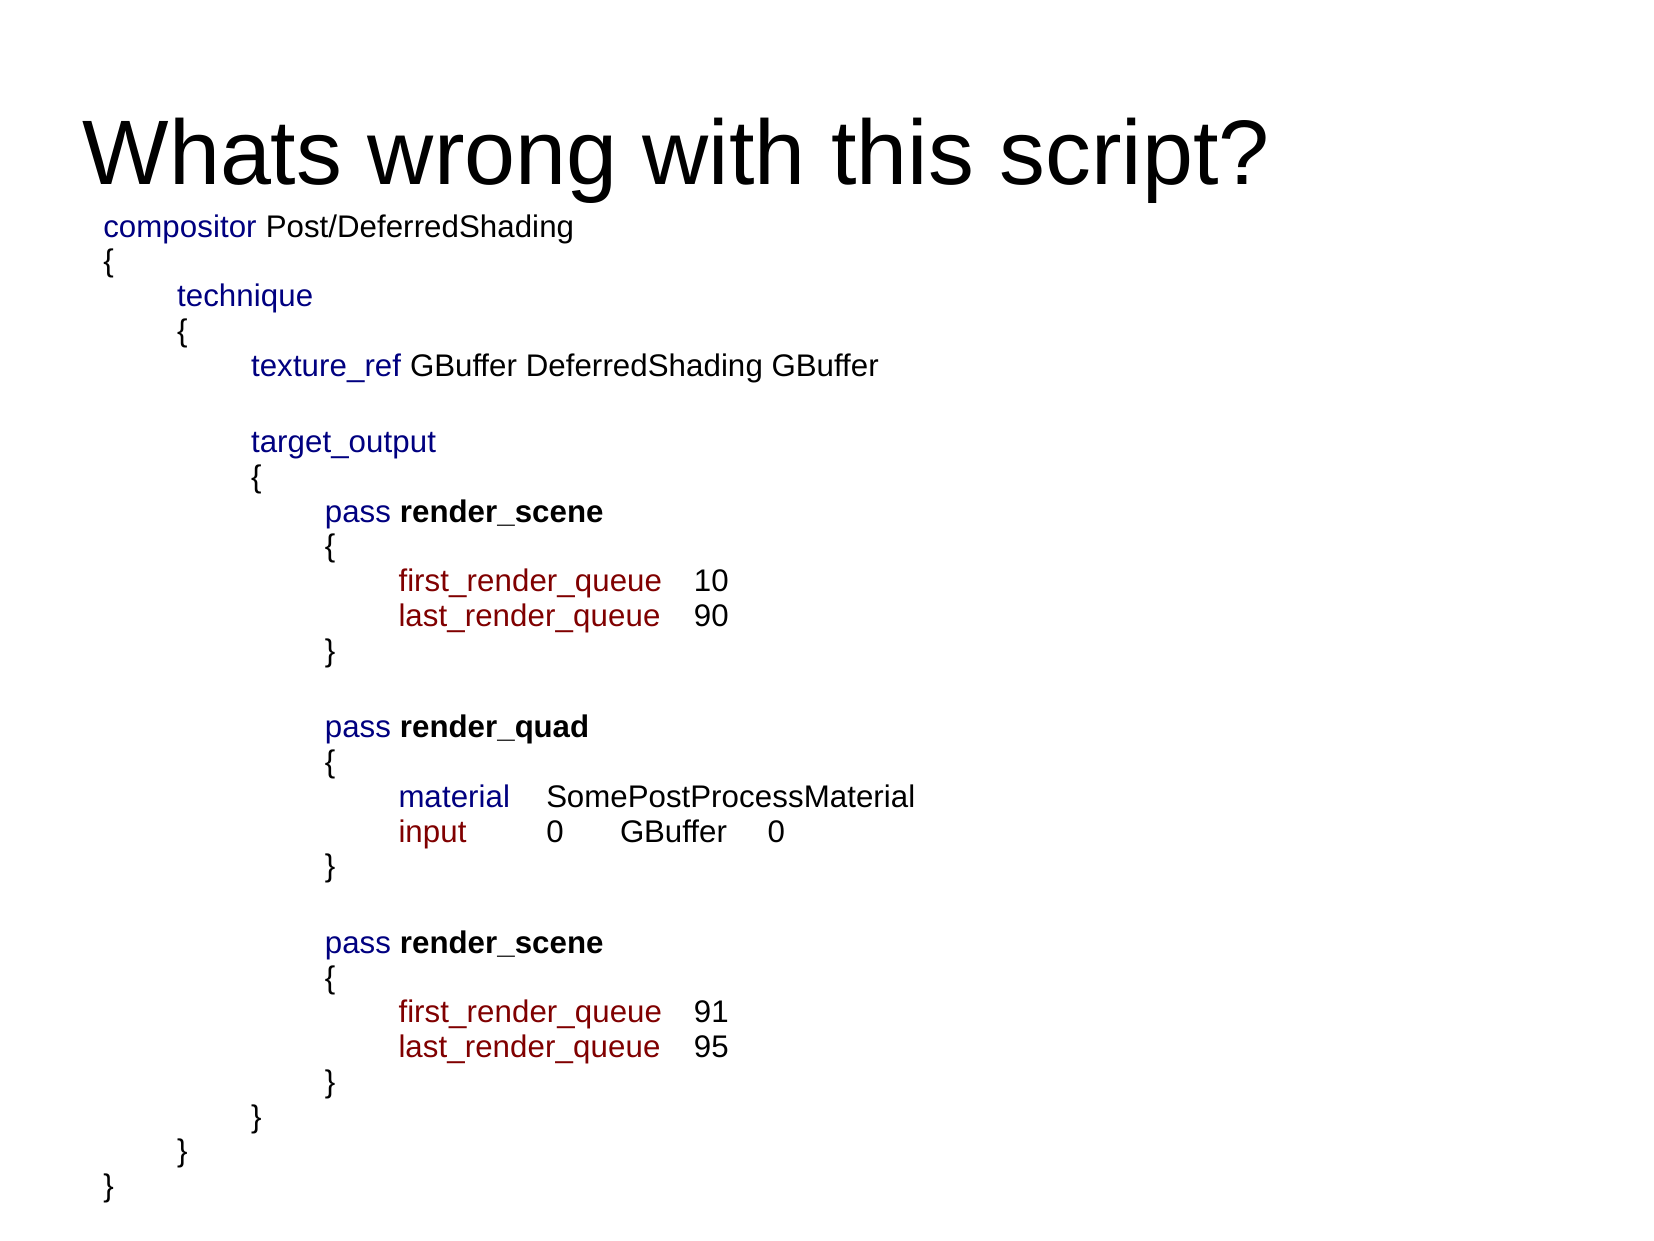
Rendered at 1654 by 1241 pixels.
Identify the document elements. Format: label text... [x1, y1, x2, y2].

title Whats wrong with this script? [82, 49, 1571, 257]
text_box compositor Post/DeferredShading { technique { texture_ref GBuffer DeferredShading GBuffer target_output { pass render_scene { first_render_queue 10 last_render_queue 90 } pass render_quad { material SomePostProcessMaterial input 0 GBuffer 0 } pass render_scene { first_render_queue 91 last_render_queue 95 } } } } [88, 201, 1016, 1215]
